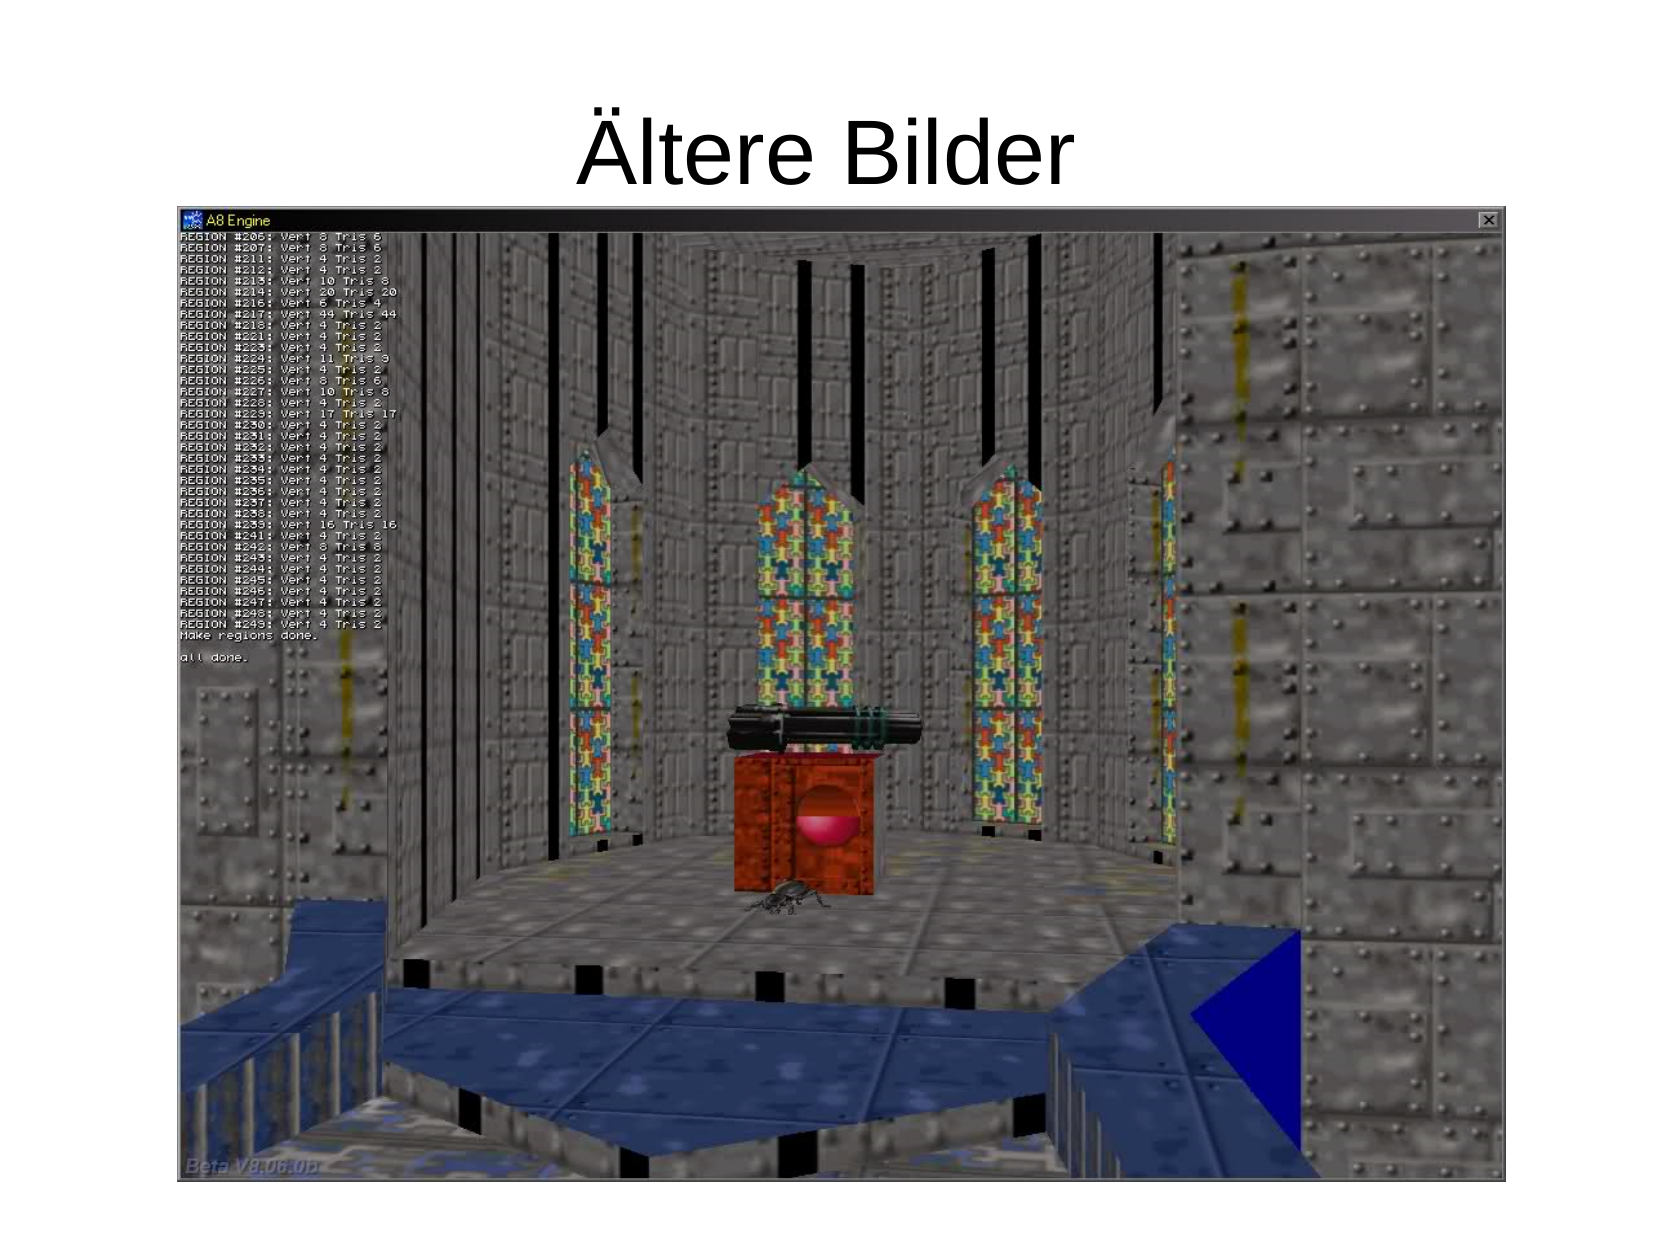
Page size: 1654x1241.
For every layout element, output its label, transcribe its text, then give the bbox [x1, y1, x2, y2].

picture [177, 206, 1506, 1182]
title Ältere Bilder [82, 49, 1571, 257]
